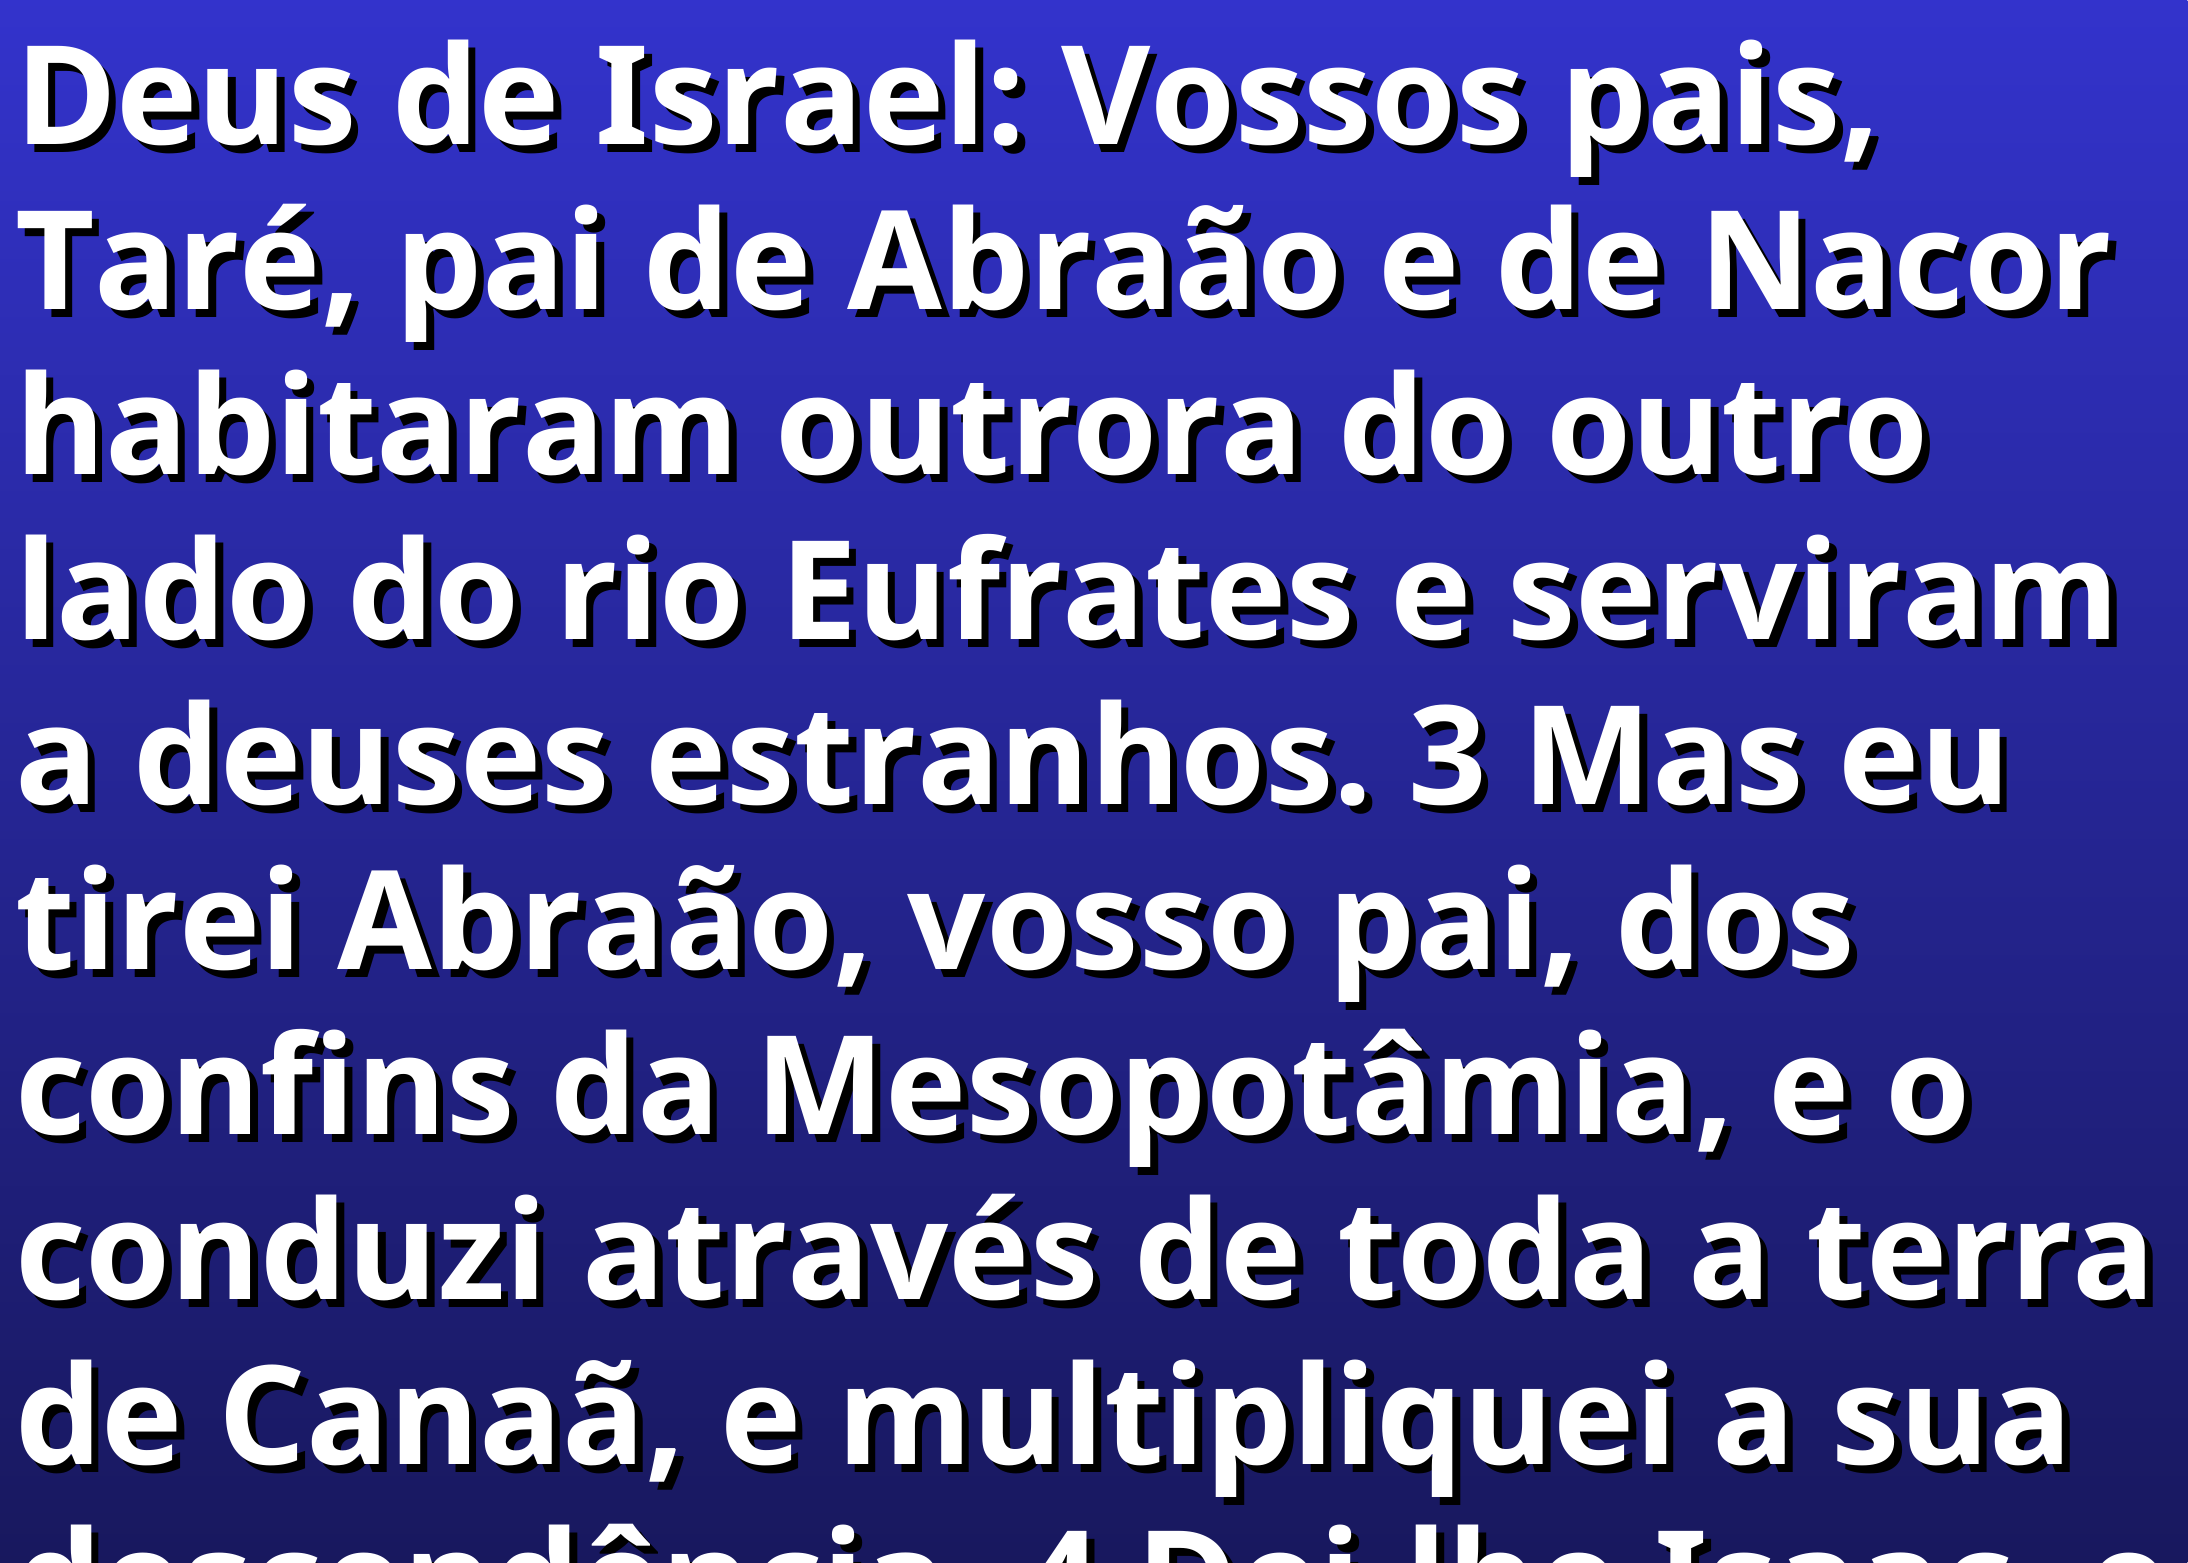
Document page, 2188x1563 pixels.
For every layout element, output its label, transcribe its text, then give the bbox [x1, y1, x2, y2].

text_box Deus de Israel: Vossos pais, Taré, pai de Abraão e de Nacor habitaram outrora do outro lado do rio Eufrates e serviram a deuses estranhos. 3 Mas eu tirei Abraão, vosso pai, dos confins da Mesopotâmia, e o conduzi através de toda a terra de Canaã, e multipliquei a sua descendência. 4 Dei-lhe Isaac, e a este dei Jacó e Esaú. E a Esaú, um deles, dei em propriedade o monte Seir; Jacó, porém, e seus filhos desceram para o Egito. 5 Em seguida, enviei Moisés e Aarão e castiguei o Egito com prodígios que realizei em seu meio, e depois disso vos tirei de lá. 6 Fiz, portanto, que vossos pais saíssem do Egito, e assim chegastes ao mar. Os egípcios perseguiram vossos pais, com carros e cavaleiros, até ao mar Vermelho. 7 Vossos pais clamaram então ao Senhor, e ele colocou trevas entre vós e os egípcios. Depois trouxe sobre estes o mar, que os recobriu. Vossos olhos viram todas as coisas que eu fiz no Egito e habitastes no deserto muito tempo. 8 Eu vos introduzi na terra dos amorreus que habitavam do outro lado do rio Jordão. E, quando guerrearam contra vós, eu os entreguei em vossas mãos, e assim ocupastes a sua terra e os exterminastes. 9 Levantou-se então Balac, filho de Sefor, rei de Moab, e combateu contra Israel, e mandou chamar Balaão, filho de Beor, para que vos amaldiçoasse. 10 Eu, porém, não o quis ouvir. Ao contrário, abençoei-vos por sua boca, e vos livrei de suas mãos. 11 A seguir, atravessastes o Jordão e chegastes a Jericó. Mas combateram contra vós os habitantes desta cidade — os amorreus, os fereseus, os cananeus, os hititas, os gergeseus, os heveus e os jebuseus. Eu, porém, entreguei-os em vossas mãos. 12 Enviei à vossa frente vespões que os expulsaram da vossa presença — os dois reis dos amorreus — e isso não com a tua espada nem com o teu arco. 13 Eu vos dei uma terra que não lavrastes, cidades que não edificastes, e nelas habitais, vinhas e olivais que não plantastes, e comeis de seus frutos". [0, 0, 2188, 1563]
